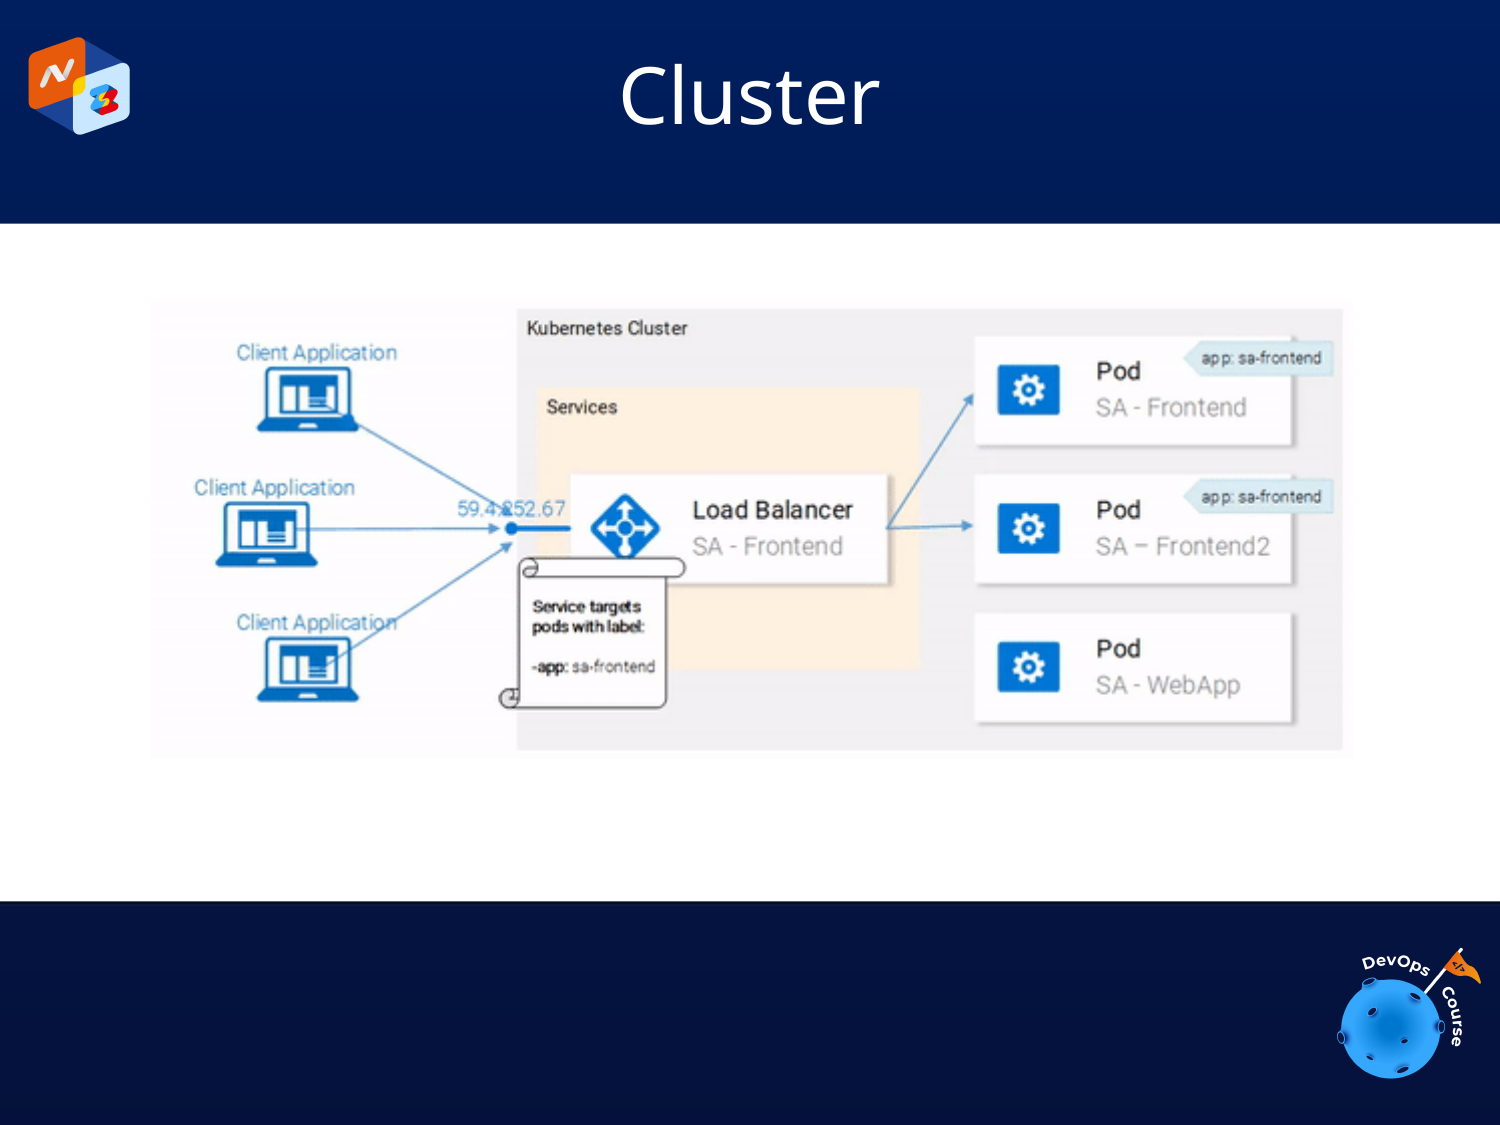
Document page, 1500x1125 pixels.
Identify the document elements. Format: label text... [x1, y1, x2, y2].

title Cluster [75, 36, 1425, 150]
text_box [0, 223, 1500, 902]
picture [0, 902, 1500, 1125]
picture [150, 299, 1353, 759]
picture [0, 0, 1500, 223]
